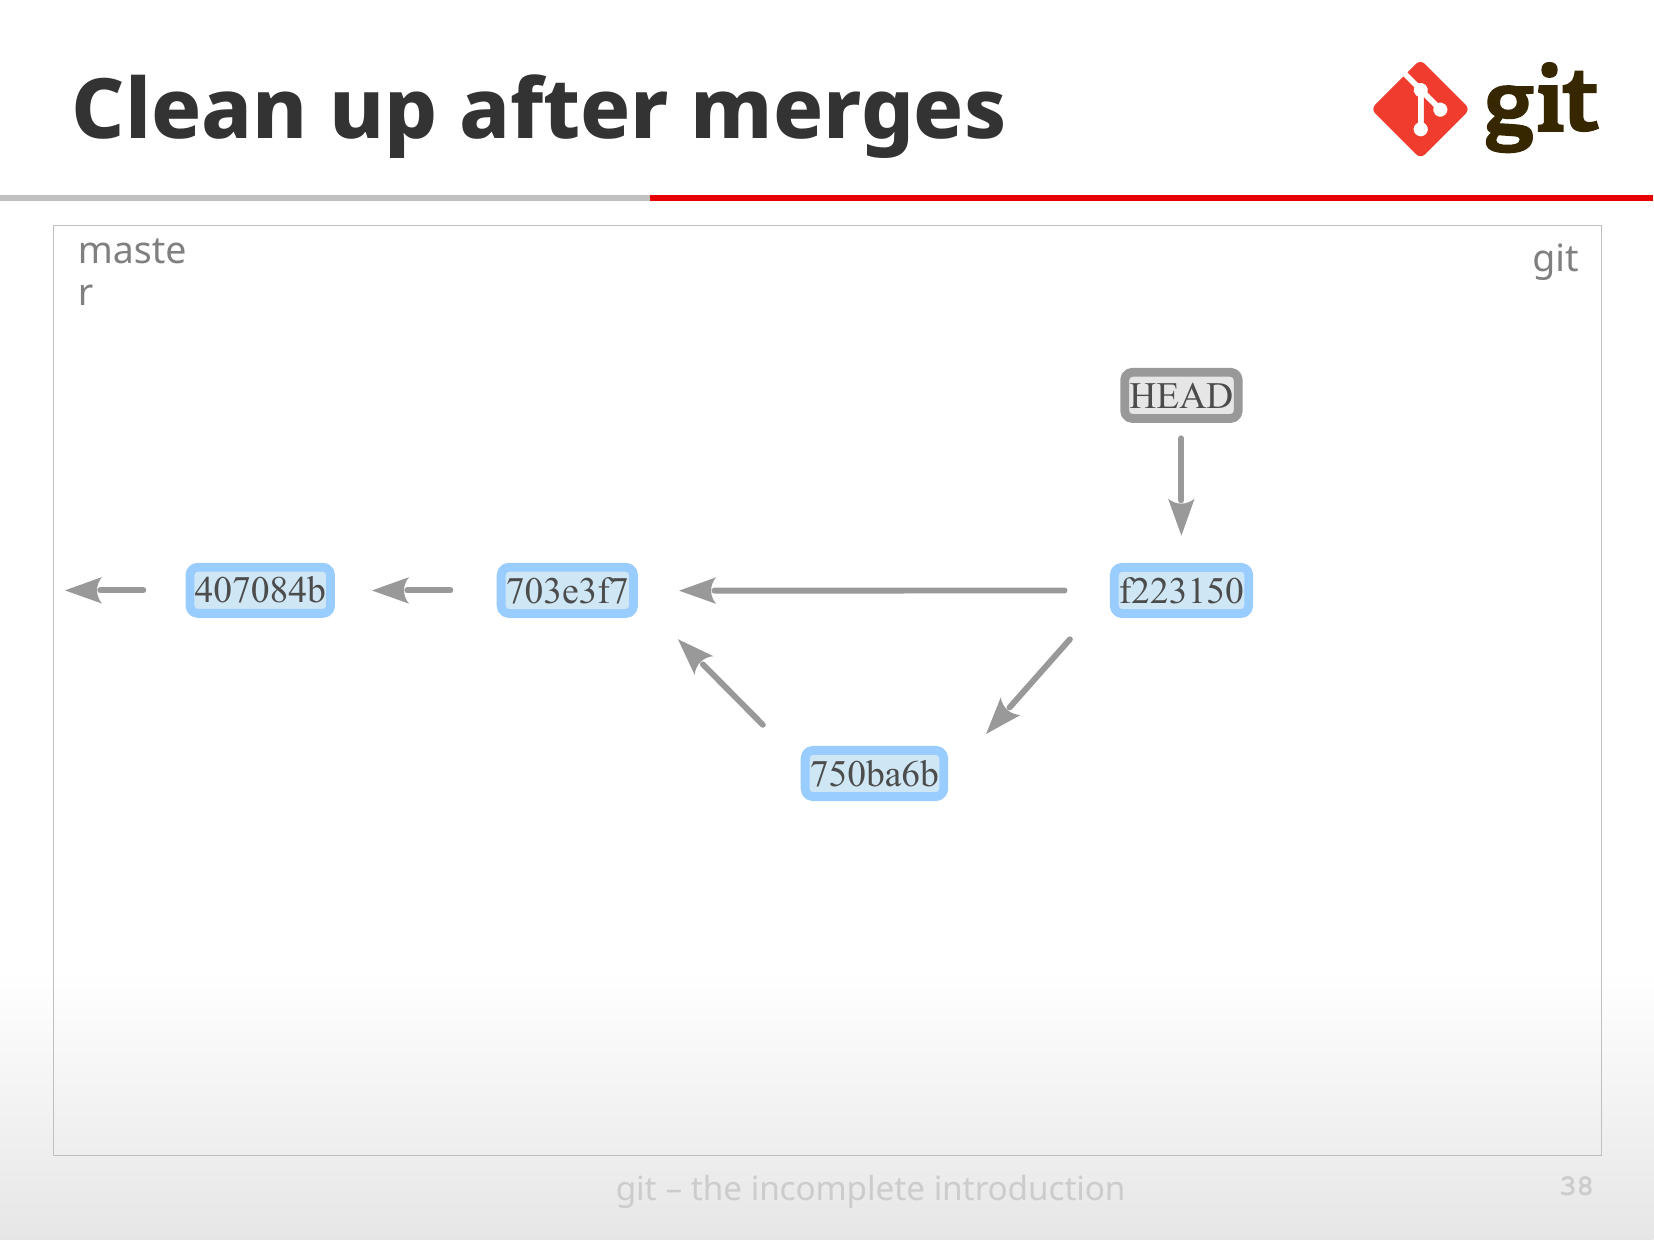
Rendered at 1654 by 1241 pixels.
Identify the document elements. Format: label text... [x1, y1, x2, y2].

text_box 703e3f7 [501, 567, 634, 614]
text_box 750ba6b [805, 750, 944, 797]
text_box HEAD [1124, 372, 1239, 419]
text_box master [54, 226, 215, 289]
title Clean up after merges [56, 36, 1546, 175]
text_box 407084b [189, 567, 331, 614]
text_box f223150 [1114, 567, 1249, 614]
text_box git [1508, 230, 1599, 327]
